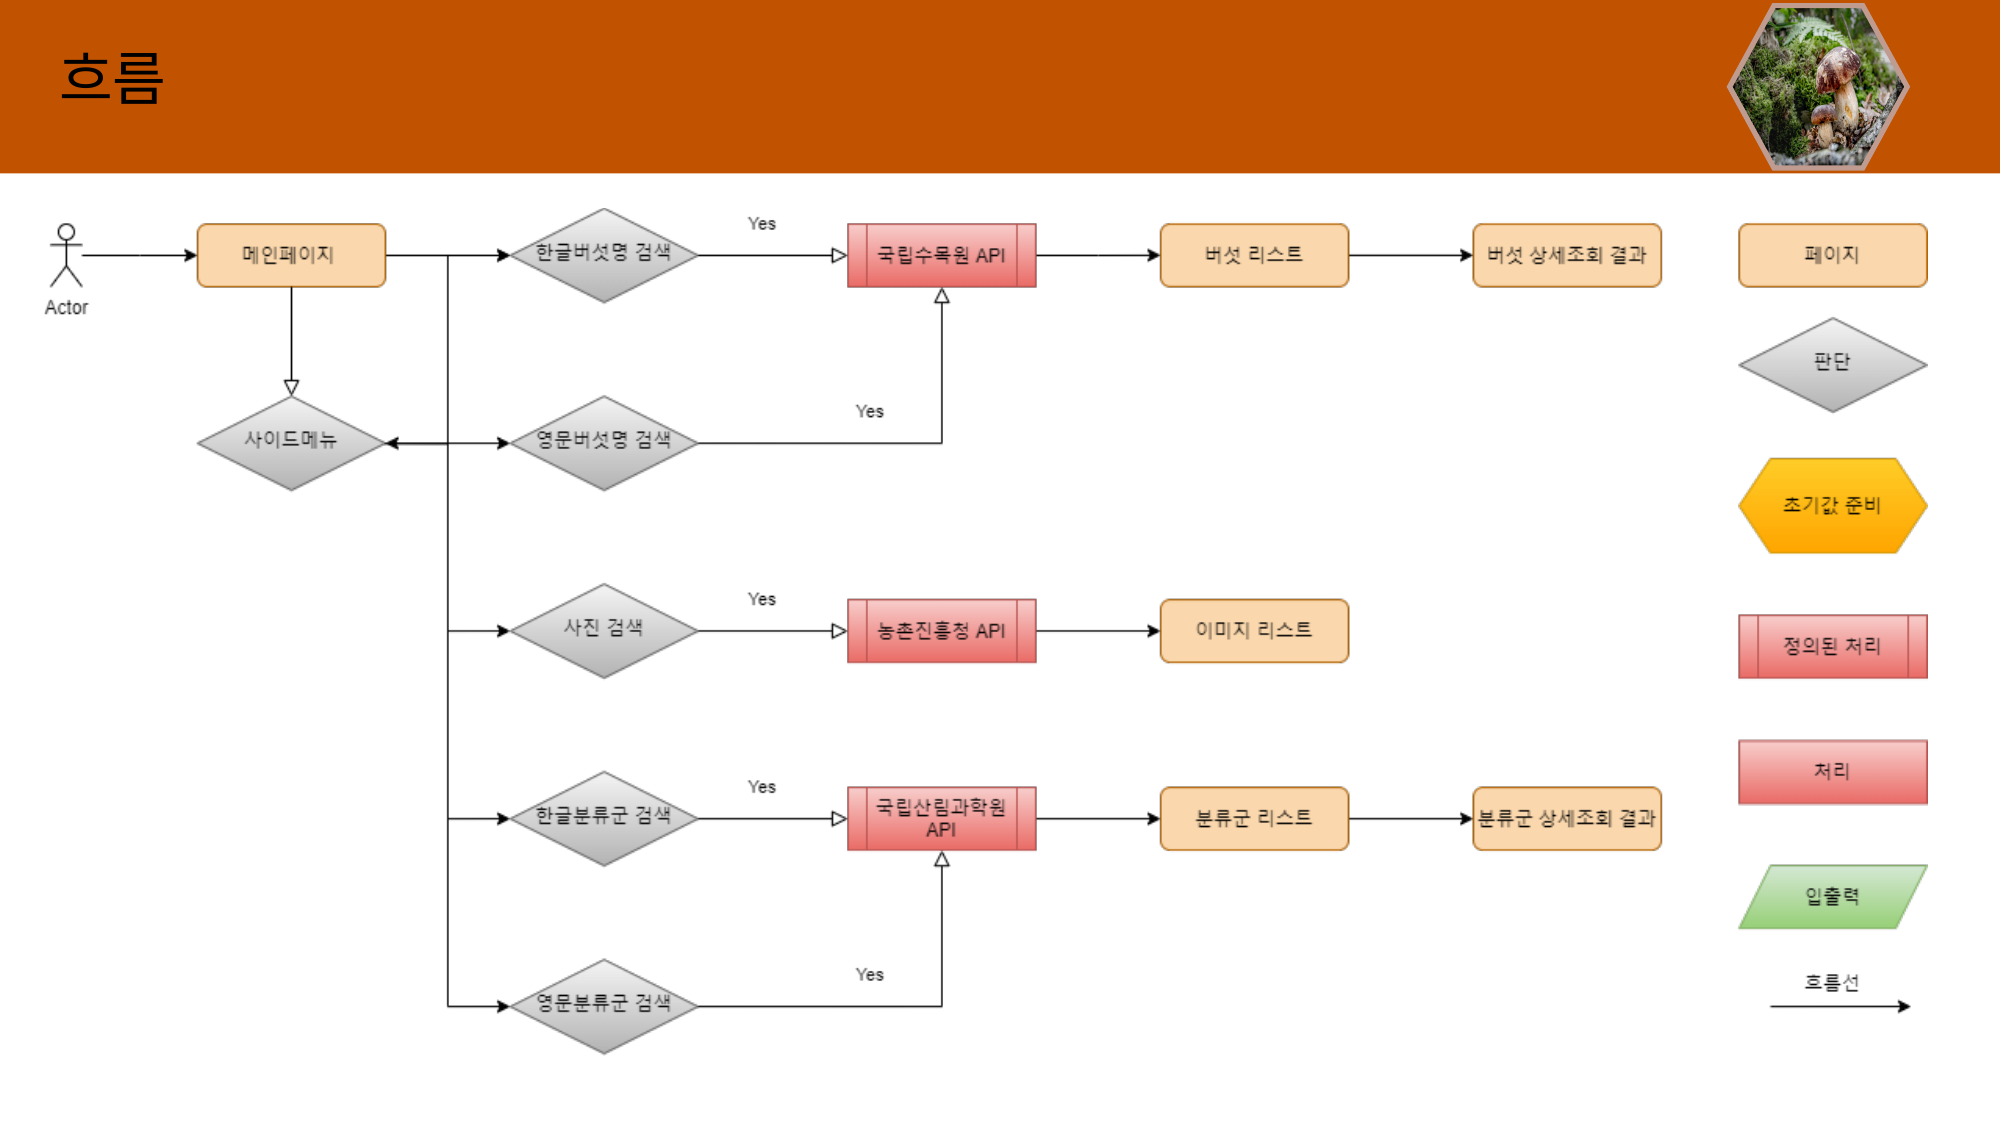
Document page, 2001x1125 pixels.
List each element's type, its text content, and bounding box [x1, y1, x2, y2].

text_box [0, 0, 2000, 174]
picture [44, 208, 1928, 1056]
text_box 흐름 [44, 35, 1063, 121]
